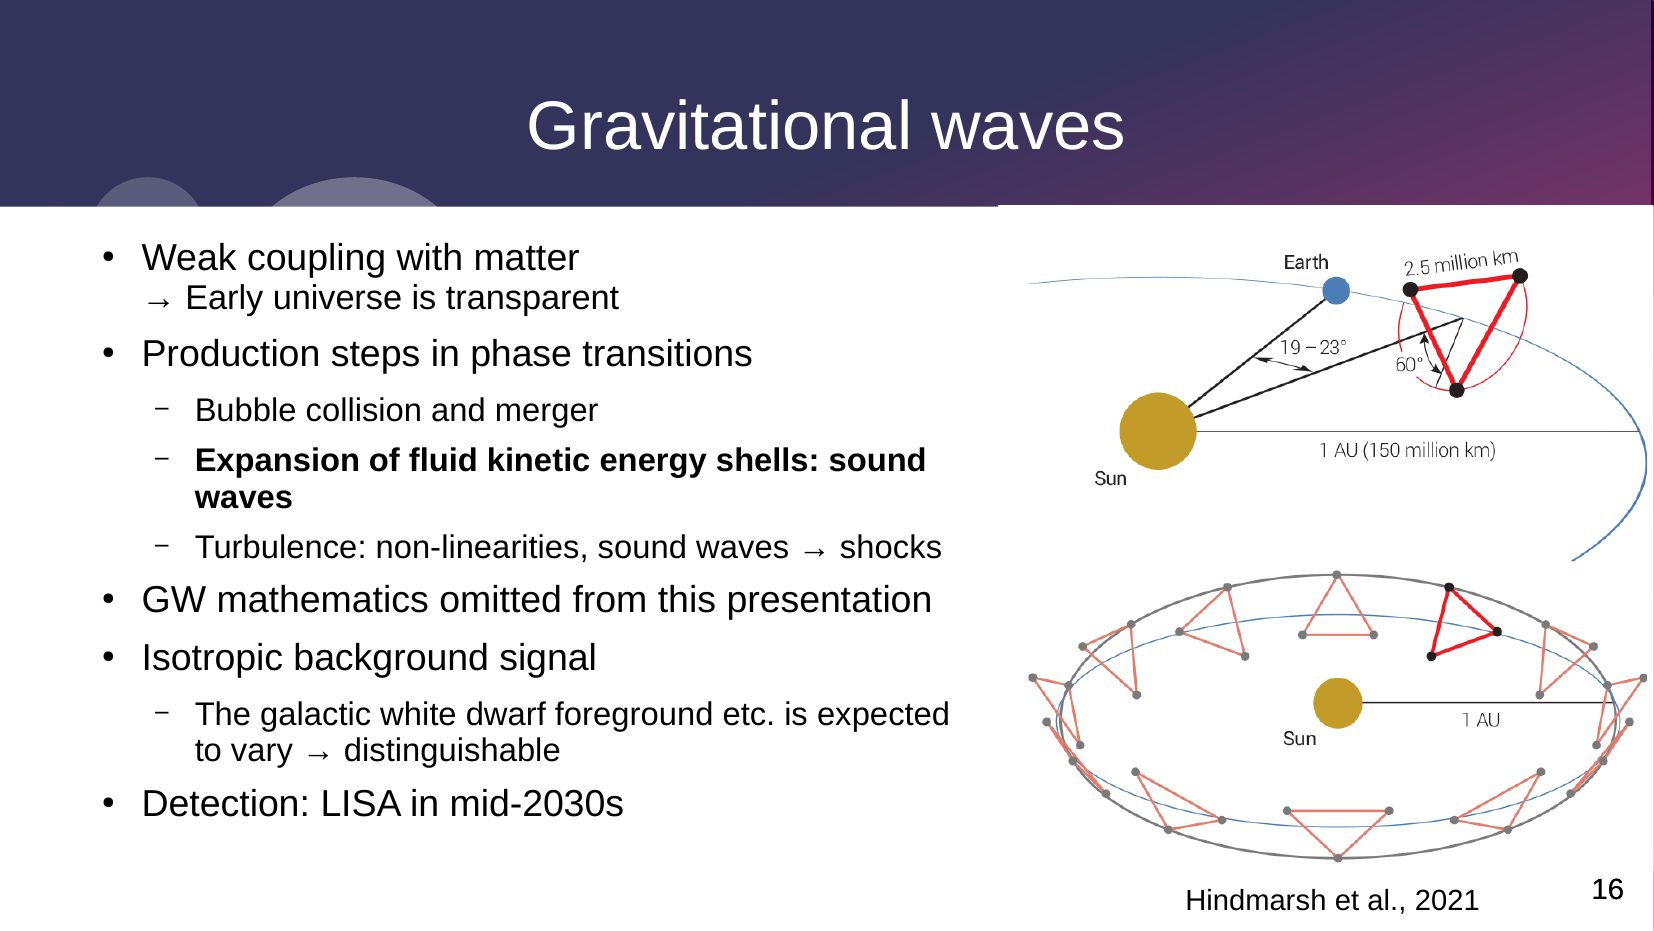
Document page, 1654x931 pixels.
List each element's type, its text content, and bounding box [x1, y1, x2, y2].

picture [998, 205, 1654, 870]
title Gravitational waves [88, 44, 1565, 207]
text_box Hindmarsh et al., 2021 [1170, 876, 1495, 925]
list Weak coupling with matter → Early universe is transparent Production steps in phase transitions Bubble collision and merger Expansion of fluid kinetic energy shells: sound waves Turbulence: non-linearities, sound waves → shocks GW mathematics omitted from this presentation Isotropic background signal The galactic white dwarf foreground etc. is expected to vary → distinguishable Detection: LISA in mid-2030s [88, 236, 976, 827]
